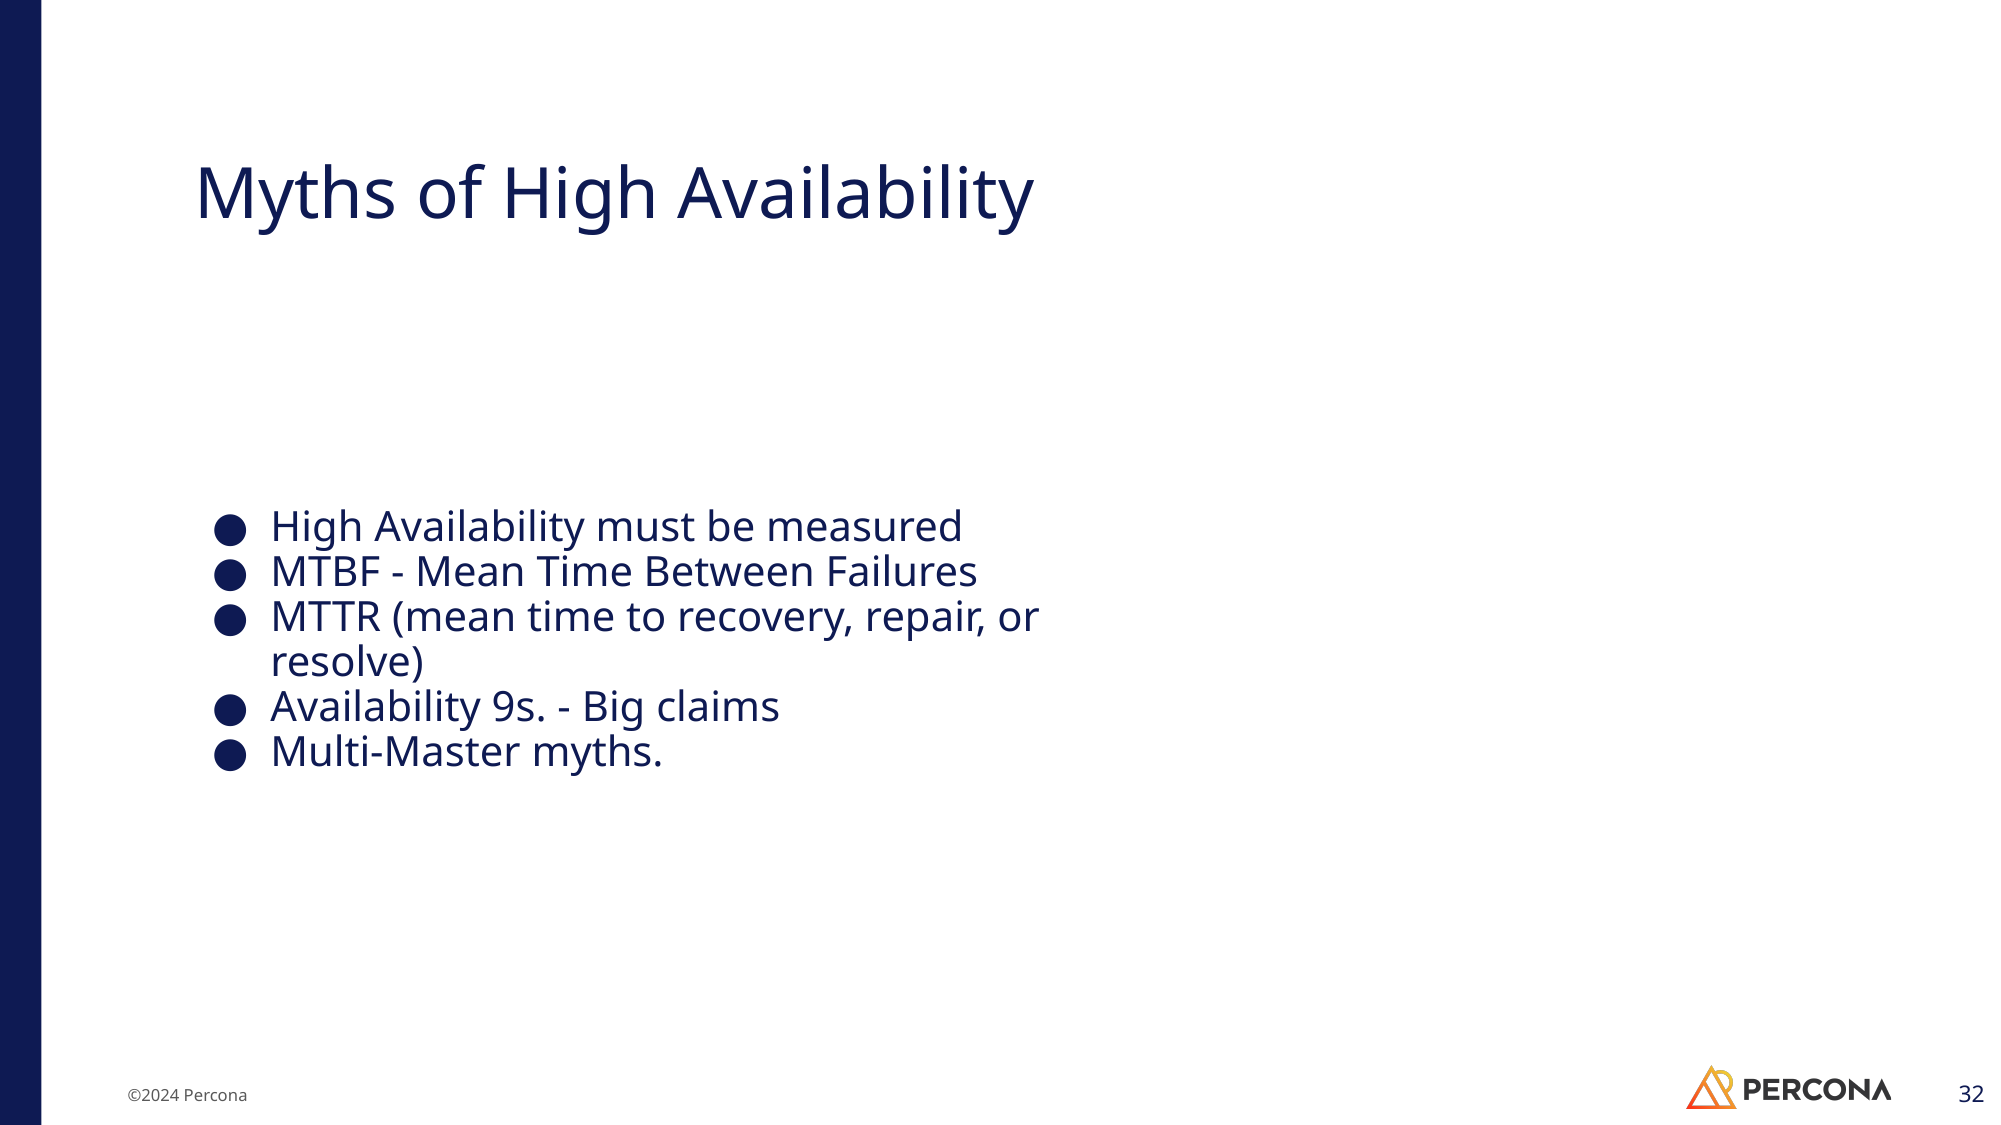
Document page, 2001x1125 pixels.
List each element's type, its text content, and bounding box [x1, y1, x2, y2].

list High Availability must be measured MTBF - Mean Time Between Failures MTTR (mean time to recovery, repair, or resolve) Availability 9s. - Big claims Multi-Master myths. [180, 310, 1068, 971]
picture [1686, 1065, 1748, 1109]
slide_number <number> [1748, 1065, 2000, 1125]
title Myths of High Availability [179, 124, 1835, 266]
